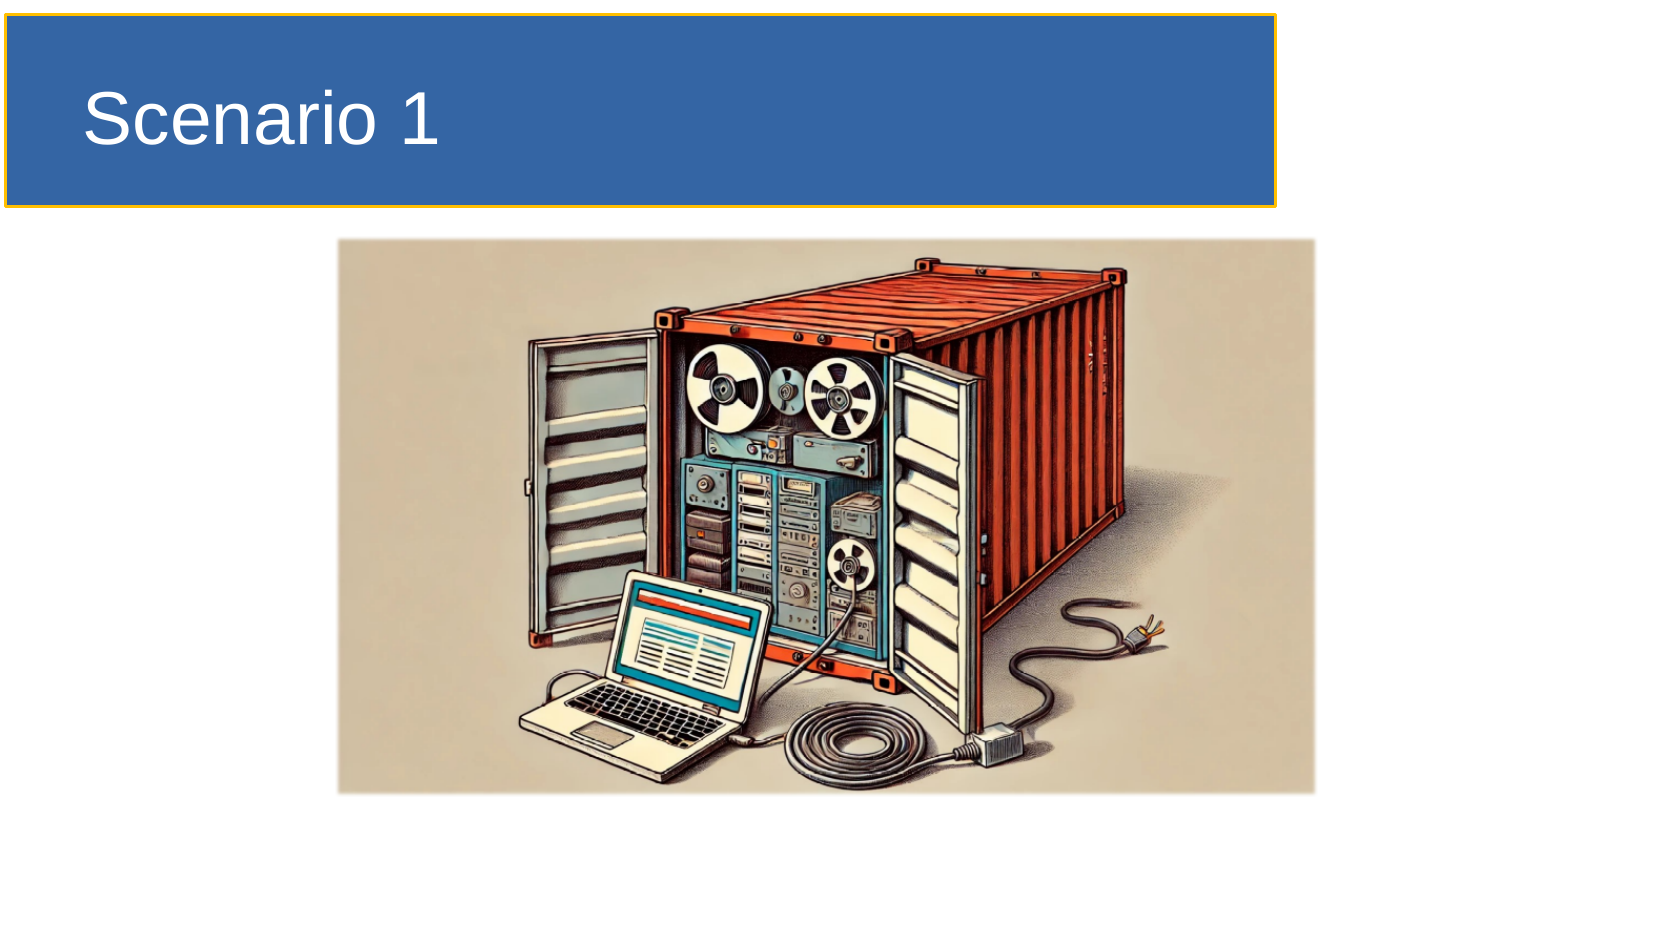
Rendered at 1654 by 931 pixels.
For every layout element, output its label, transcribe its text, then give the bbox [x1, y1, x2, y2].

picture [335, 236, 1318, 798]
title Scenario 1 [82, 44, 1235, 192]
